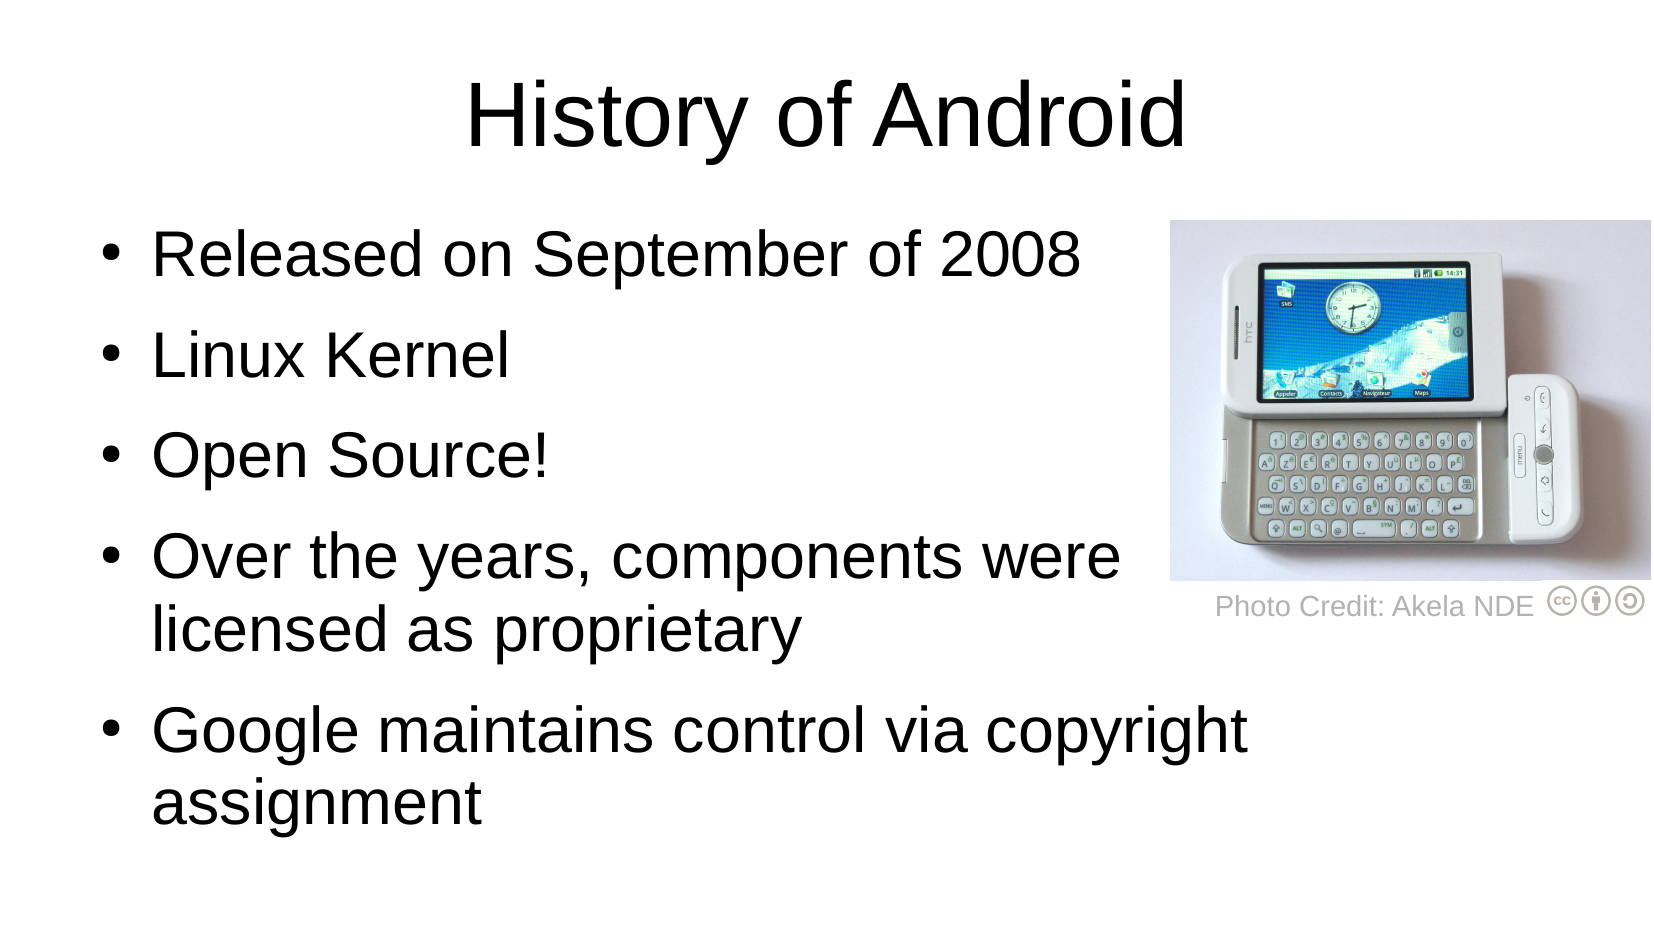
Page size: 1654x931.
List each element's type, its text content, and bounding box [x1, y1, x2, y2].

list Released on September of 2008 Linux Kernel Open Source! Over the years, components were re-licensed as proprietary Google maintains control via copyright assignment [82, 217, 1571, 841]
picture [1170, 220, 1651, 621]
title History of Android [82, 37, 1571, 193]
text_box Photo Credit: Akela NDE [1200, 582, 1640, 661]
